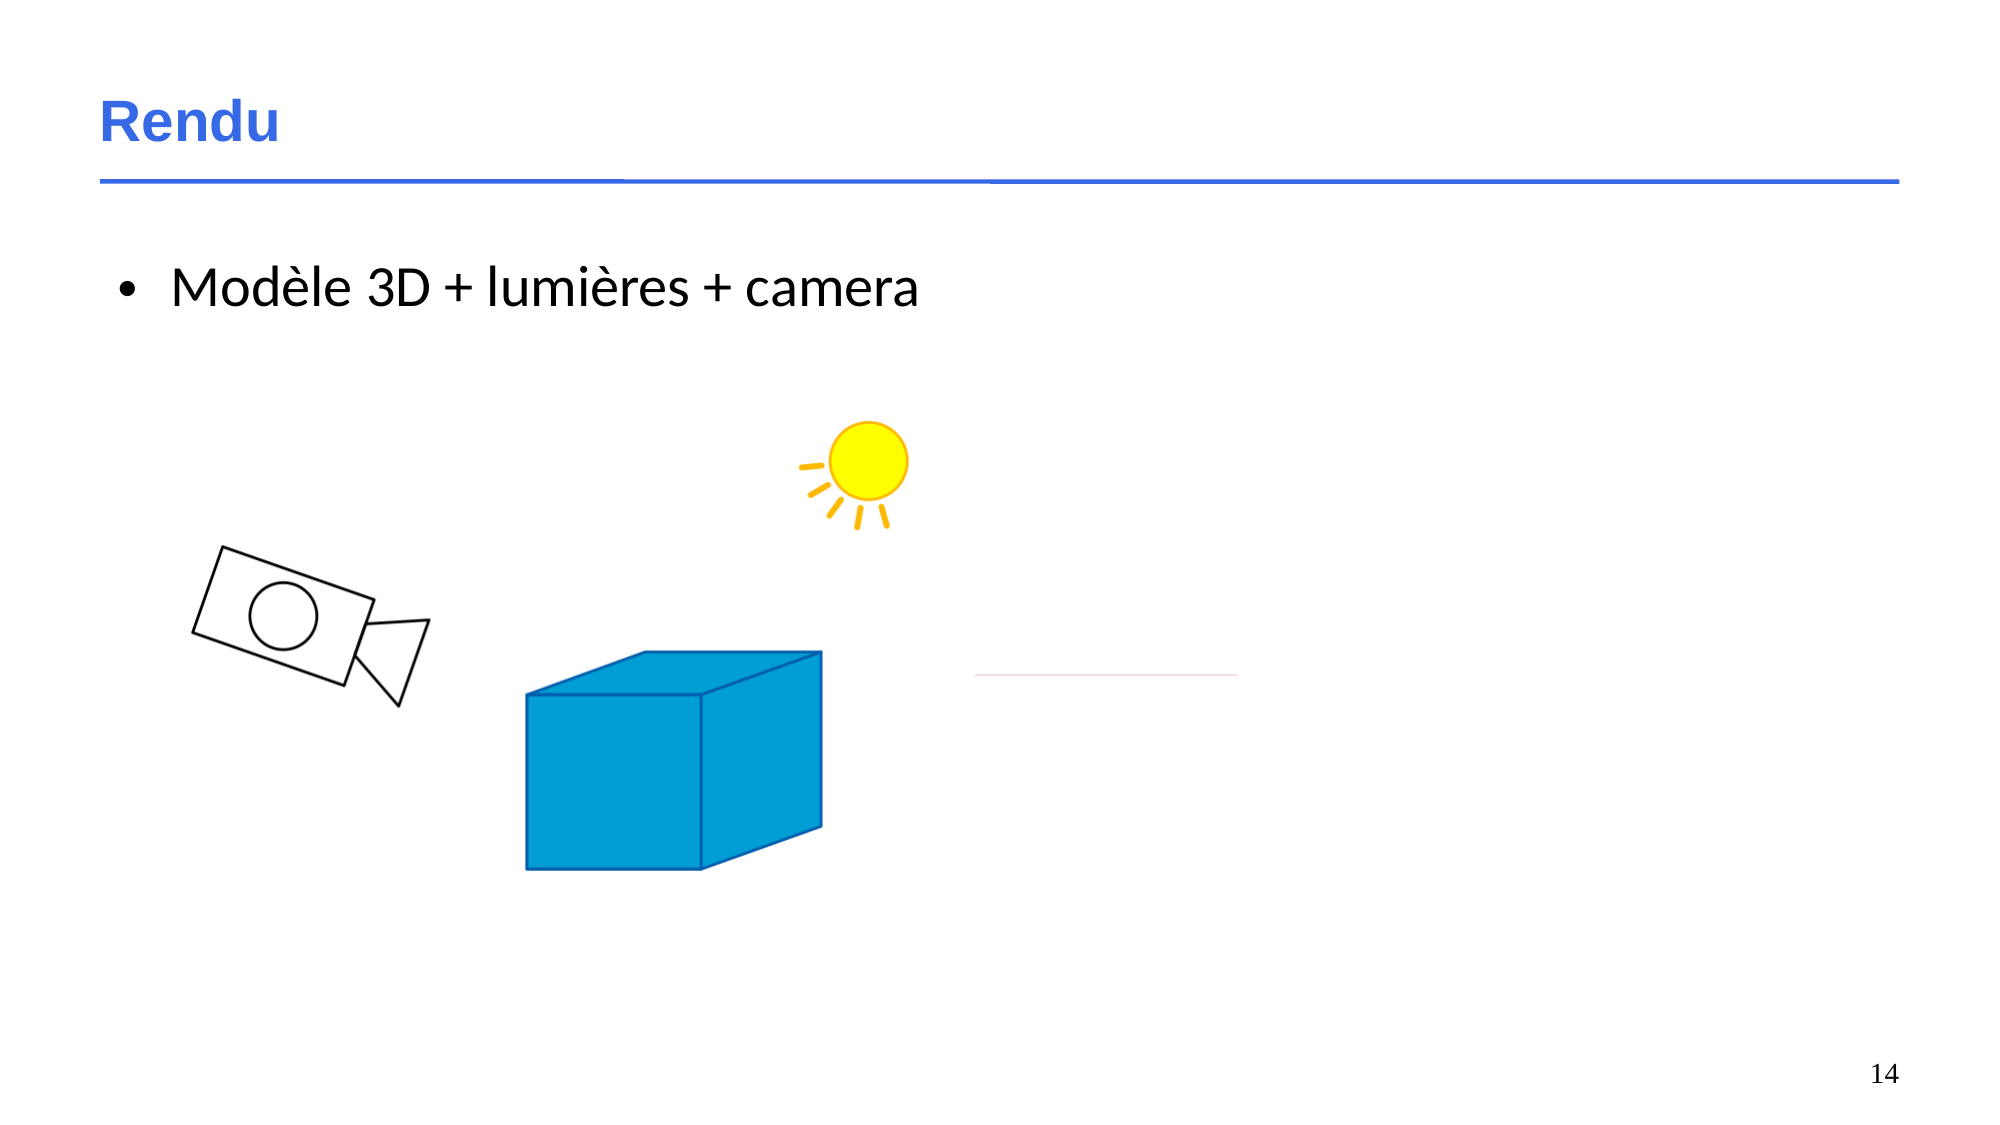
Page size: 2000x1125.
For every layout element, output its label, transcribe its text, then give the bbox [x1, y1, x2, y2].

picture [150, 394, 1021, 938]
title Rendu [99, 27, 1900, 215]
list Modèle 3D + lumières + camera [99, 263, 1900, 976]
